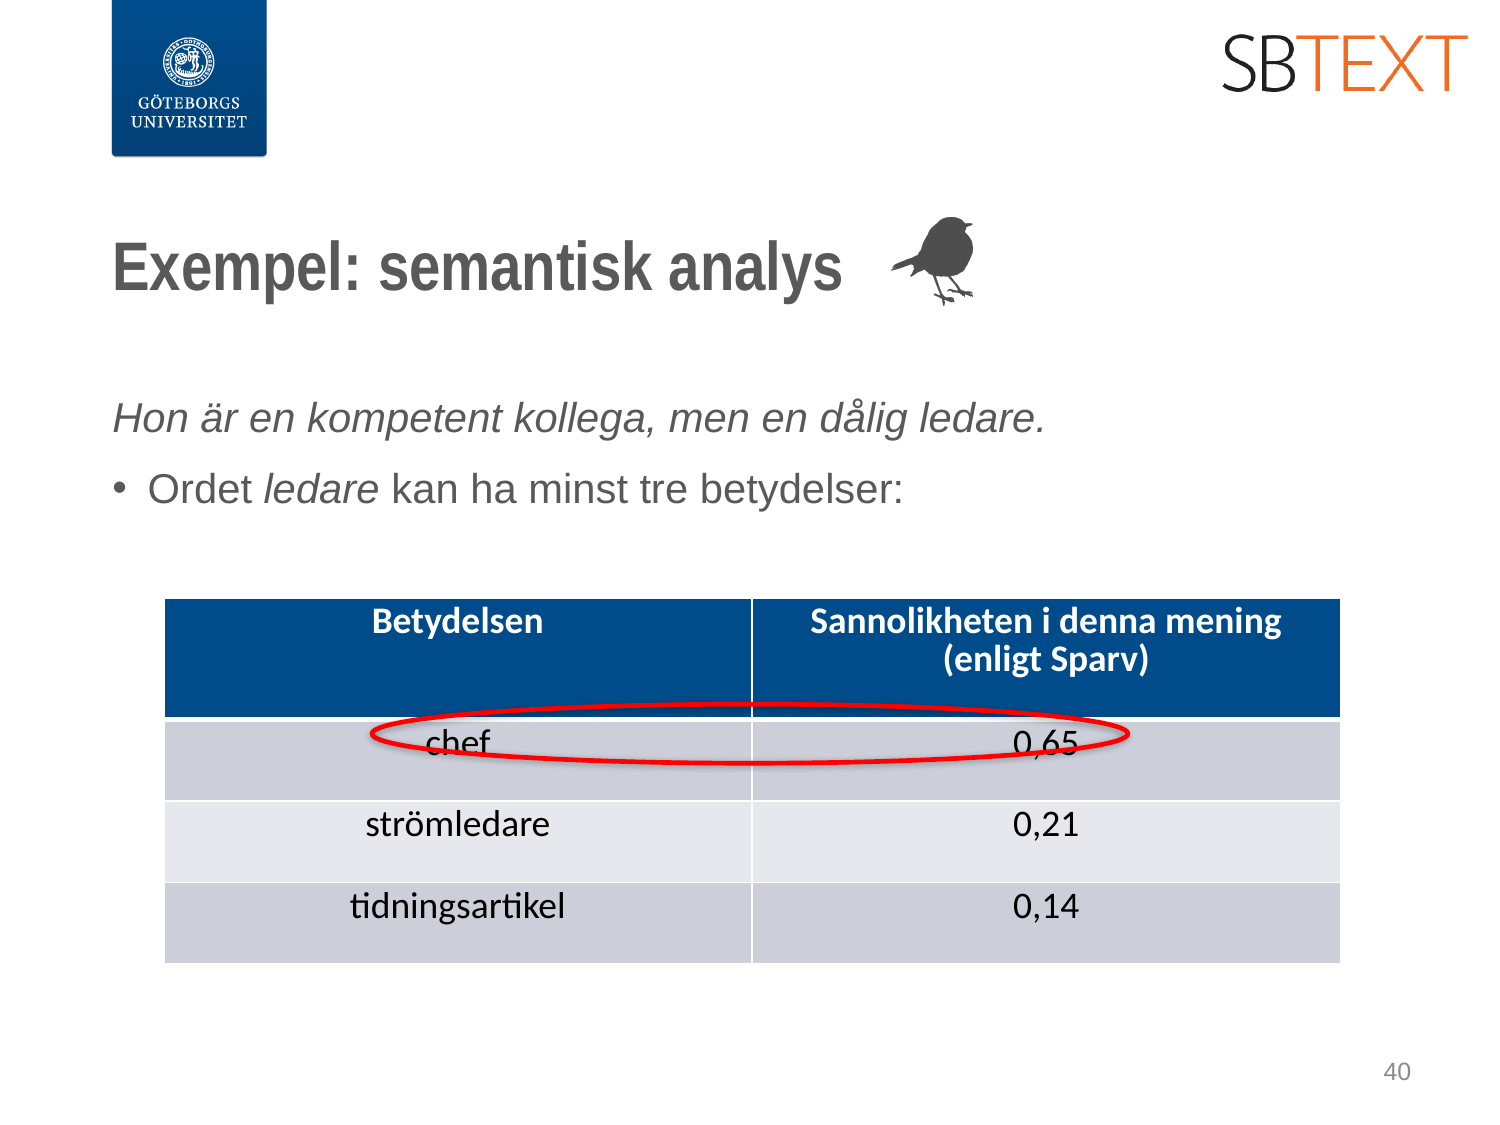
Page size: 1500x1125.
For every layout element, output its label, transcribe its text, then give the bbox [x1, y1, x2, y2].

picture [1205, 19, 1476, 110]
slide_number <number> [1316, 1051, 1412, 1091]
table_cell chef [388, 722, 751, 758]
table_header Betydelsen [165, 599, 751, 717]
table_cell 0,65 [753, 722, 1110, 758]
title Exempel: semantisk analys [112, 231, 1412, 362]
table_cell 0,21 [753, 802, 1340, 882]
table_cell strömledare [165, 802, 751, 882]
table_cell 0,65 [1017, 733, 1028, 749]
picture [110, 0, 268, 159]
table_cell chef [165, 722, 751, 800]
table_cell 0,14 [753, 883, 1340, 963]
table_cell 0,65 [753, 722, 1340, 800]
picture [891, 217, 973, 306]
table_header Sannolikheten i denna mening (enligt Sparv) [753, 599, 1340, 717]
list Hon är en kompetent kollega, men en dålig ledare. Ordet ledare kan ha minst tre betydelser: [112, 385, 1341, 1012]
table_cell tidningsartikel [165, 883, 751, 963]
